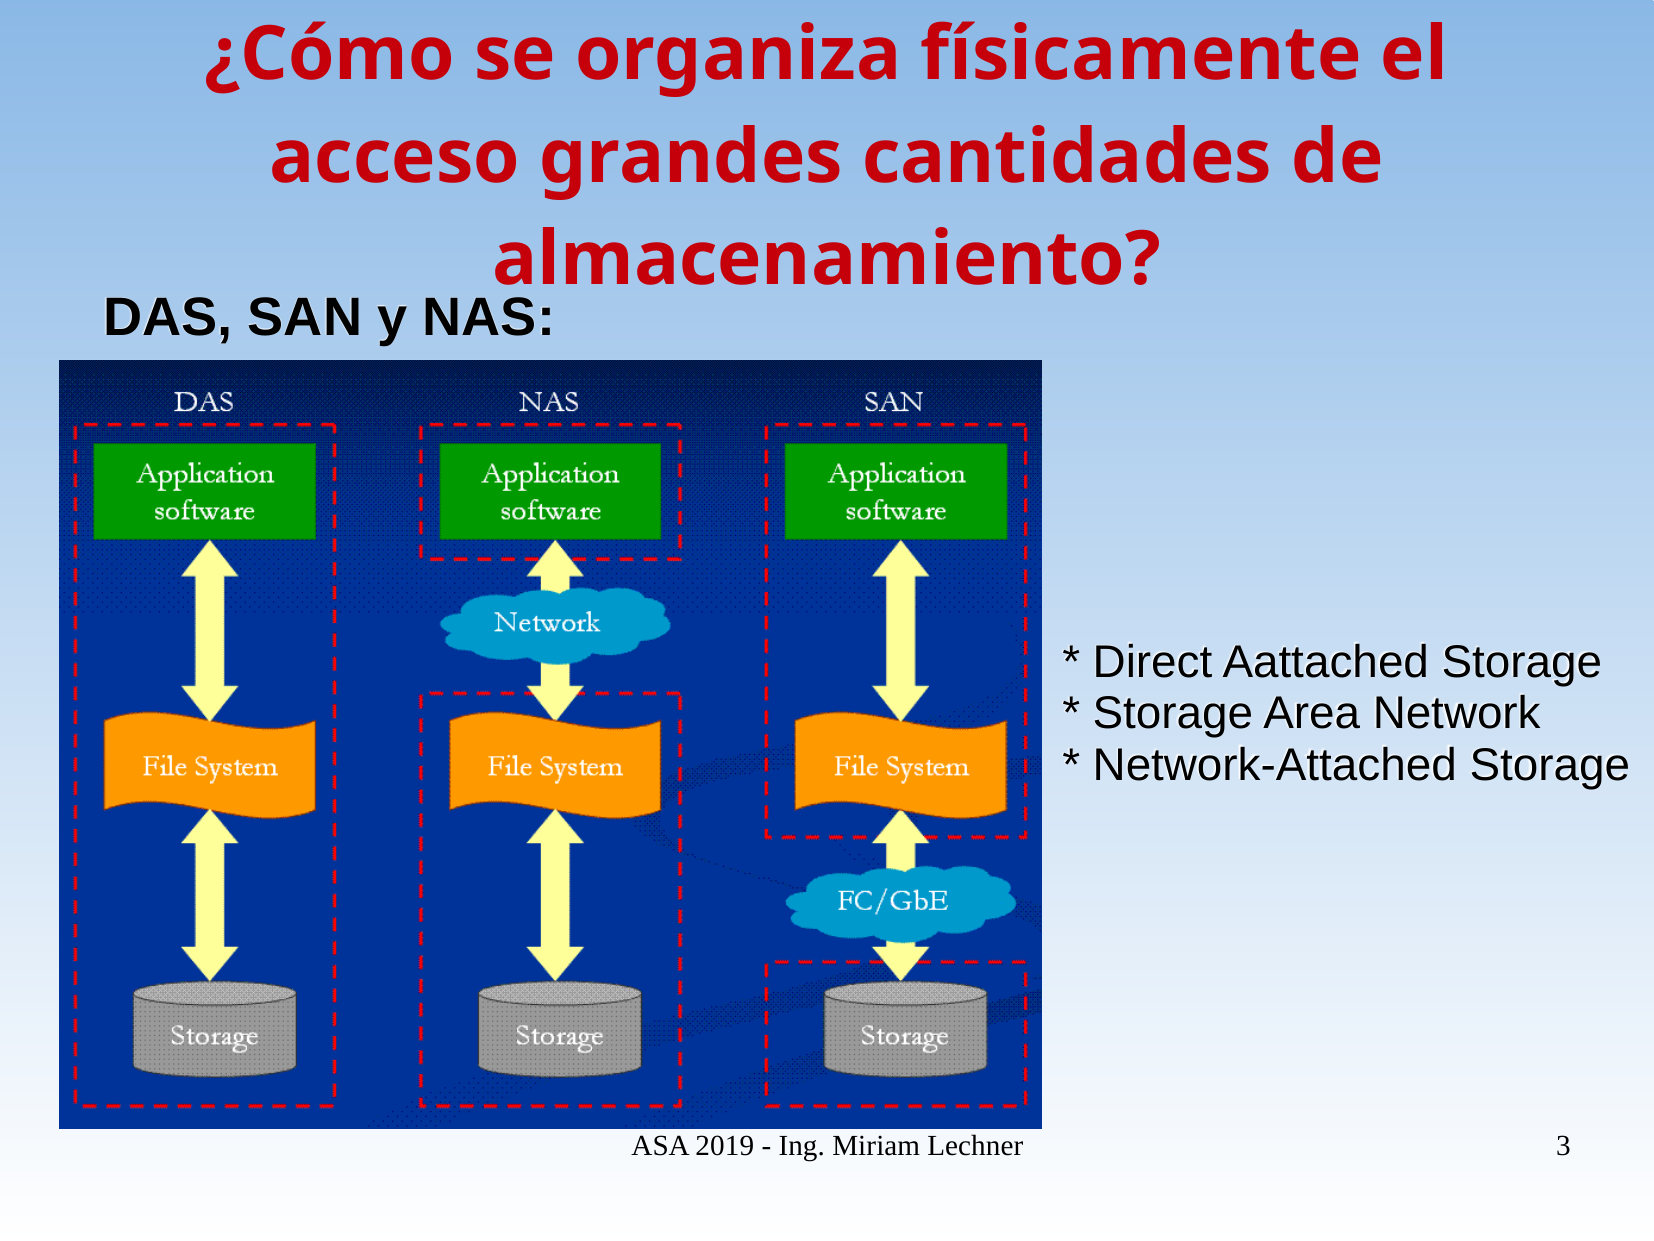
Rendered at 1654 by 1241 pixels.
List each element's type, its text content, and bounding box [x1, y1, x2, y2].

picture [59, 360, 1042, 1129]
text_box * Direct Aattached Storage * Storage Area Network * Network-Attached Storage [1047, 628, 1646, 798]
text_box DAS, SAN y NAS: [88, 279, 586, 355]
title ¿Cómo se organiza físicamente el acceso grandes cantidades de almacenamiento? [82, 29, 1571, 277]
